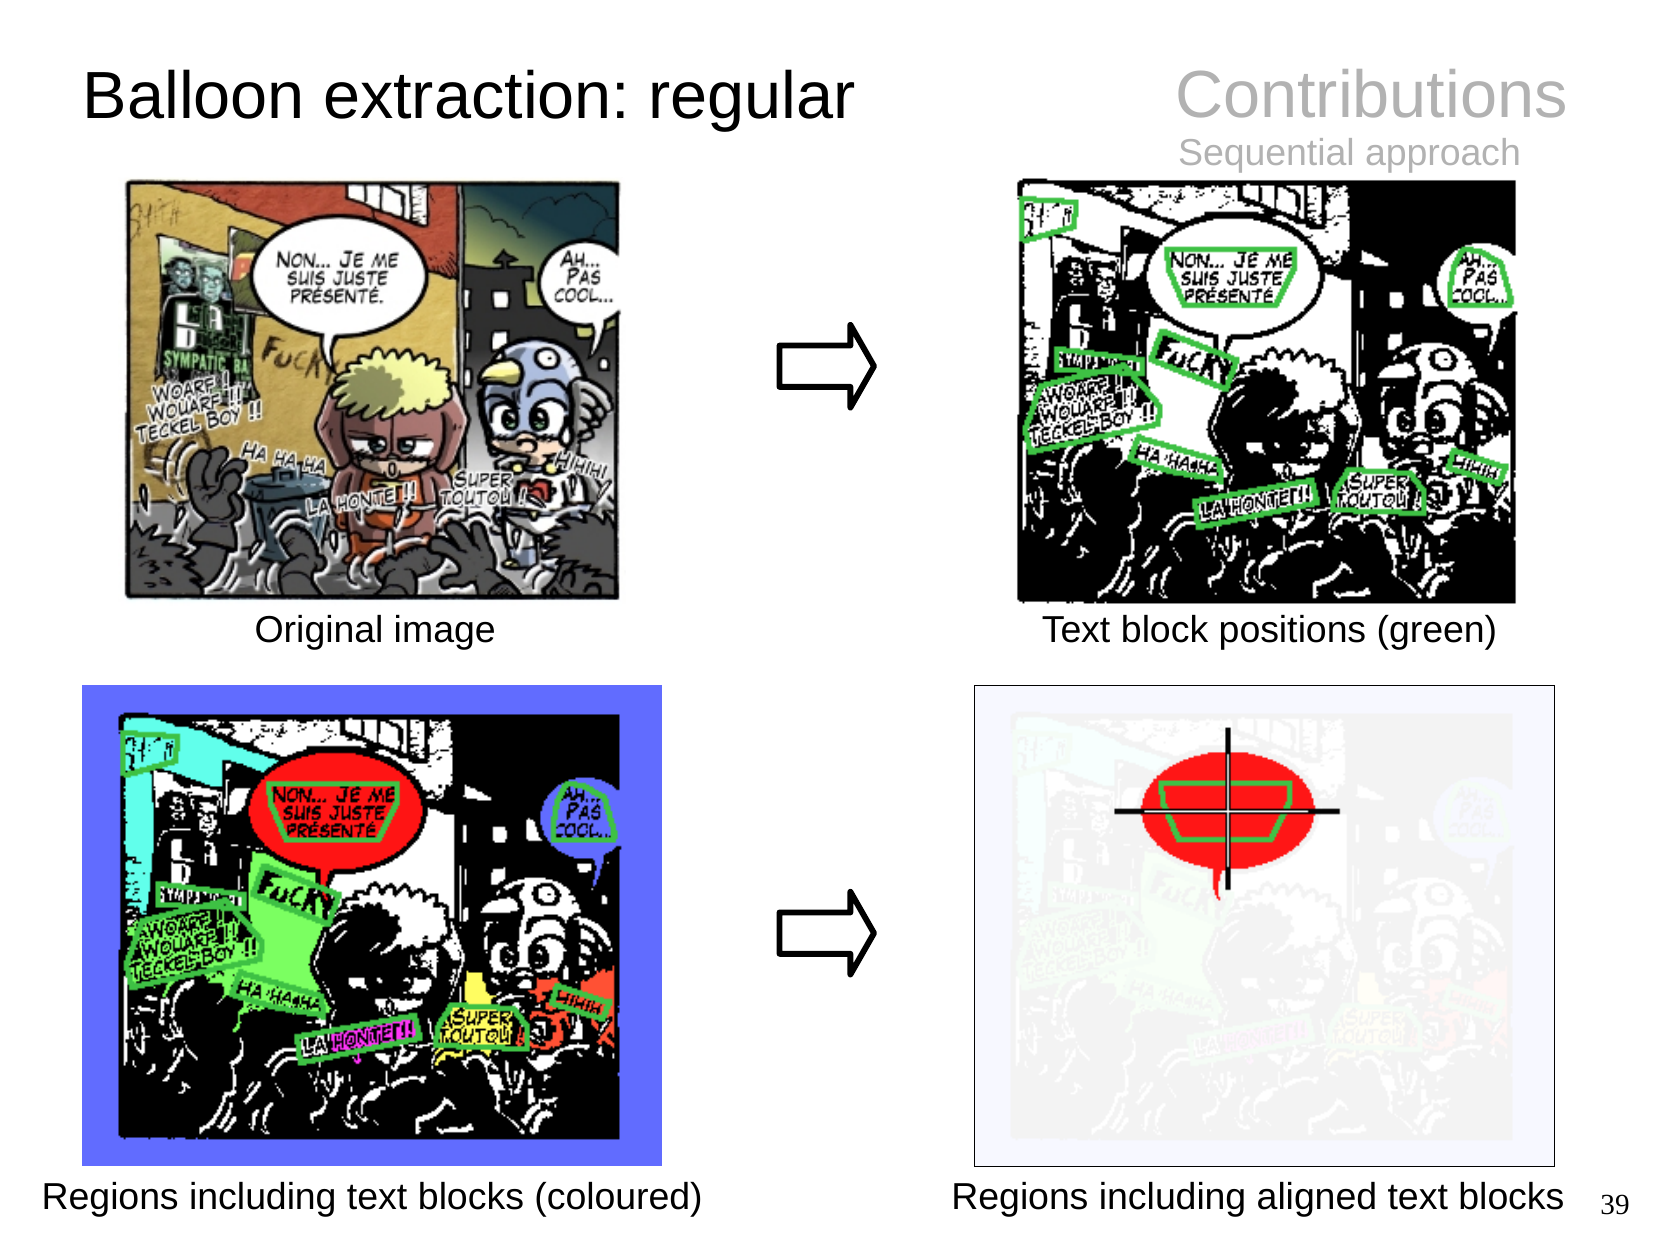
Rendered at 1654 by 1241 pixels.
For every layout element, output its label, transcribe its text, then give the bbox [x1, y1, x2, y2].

text_box Regions including text blocks (coloured) [0, 1167, 745, 1225]
text_box Text block positions (green) [1003, 601, 1536, 658]
picture [118, 177, 626, 607]
title Balloon extraction: regular [82, 49, 1571, 142]
picture [974, 685, 1555, 1167]
text_box Original image [206, 601, 544, 658]
text_box Regions including aligned text blocks [933, 1167, 1583, 1225]
picture [1015, 177, 1524, 601]
picture [82, 685, 662, 1166]
